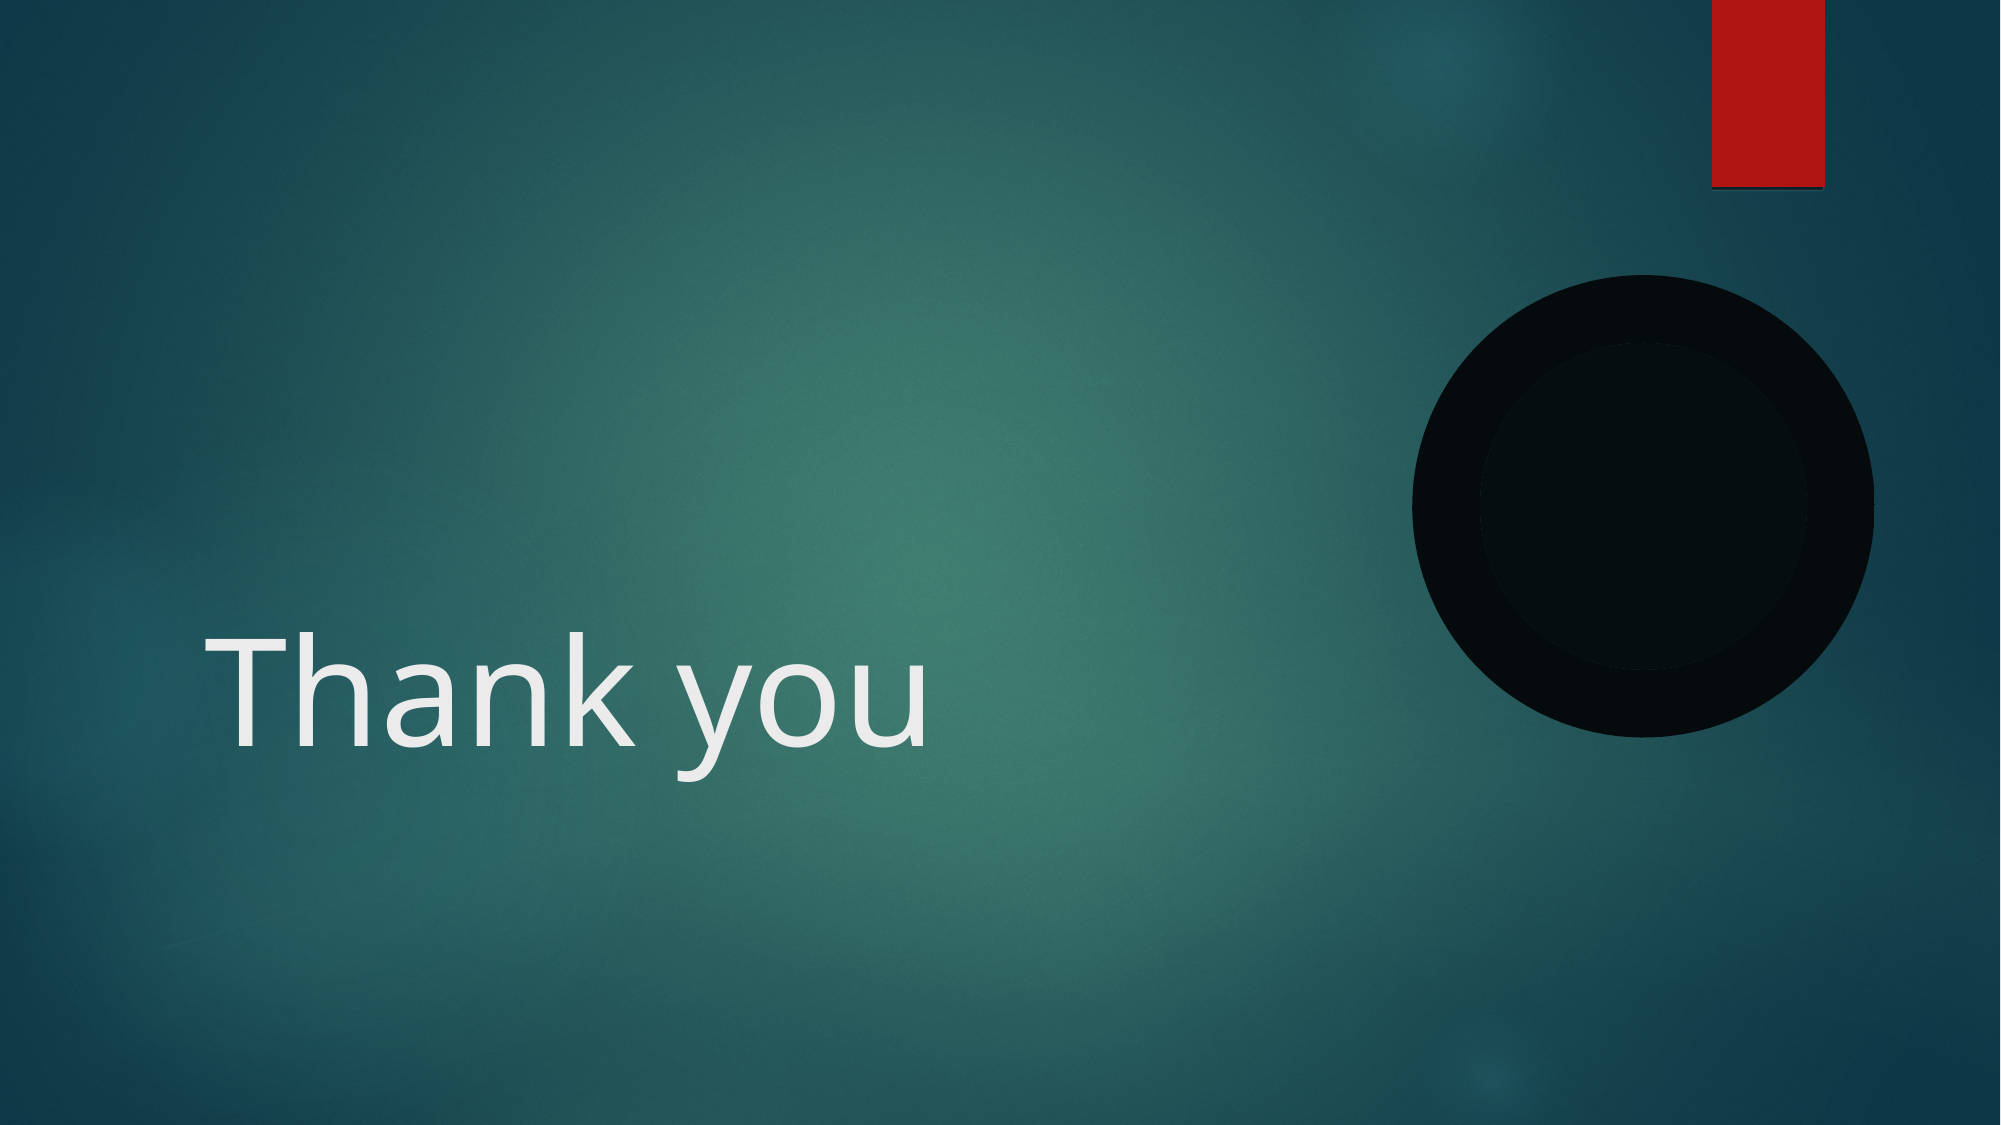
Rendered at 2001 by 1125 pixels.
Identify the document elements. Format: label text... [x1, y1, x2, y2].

title Thank you [189, 237, 1638, 784]
